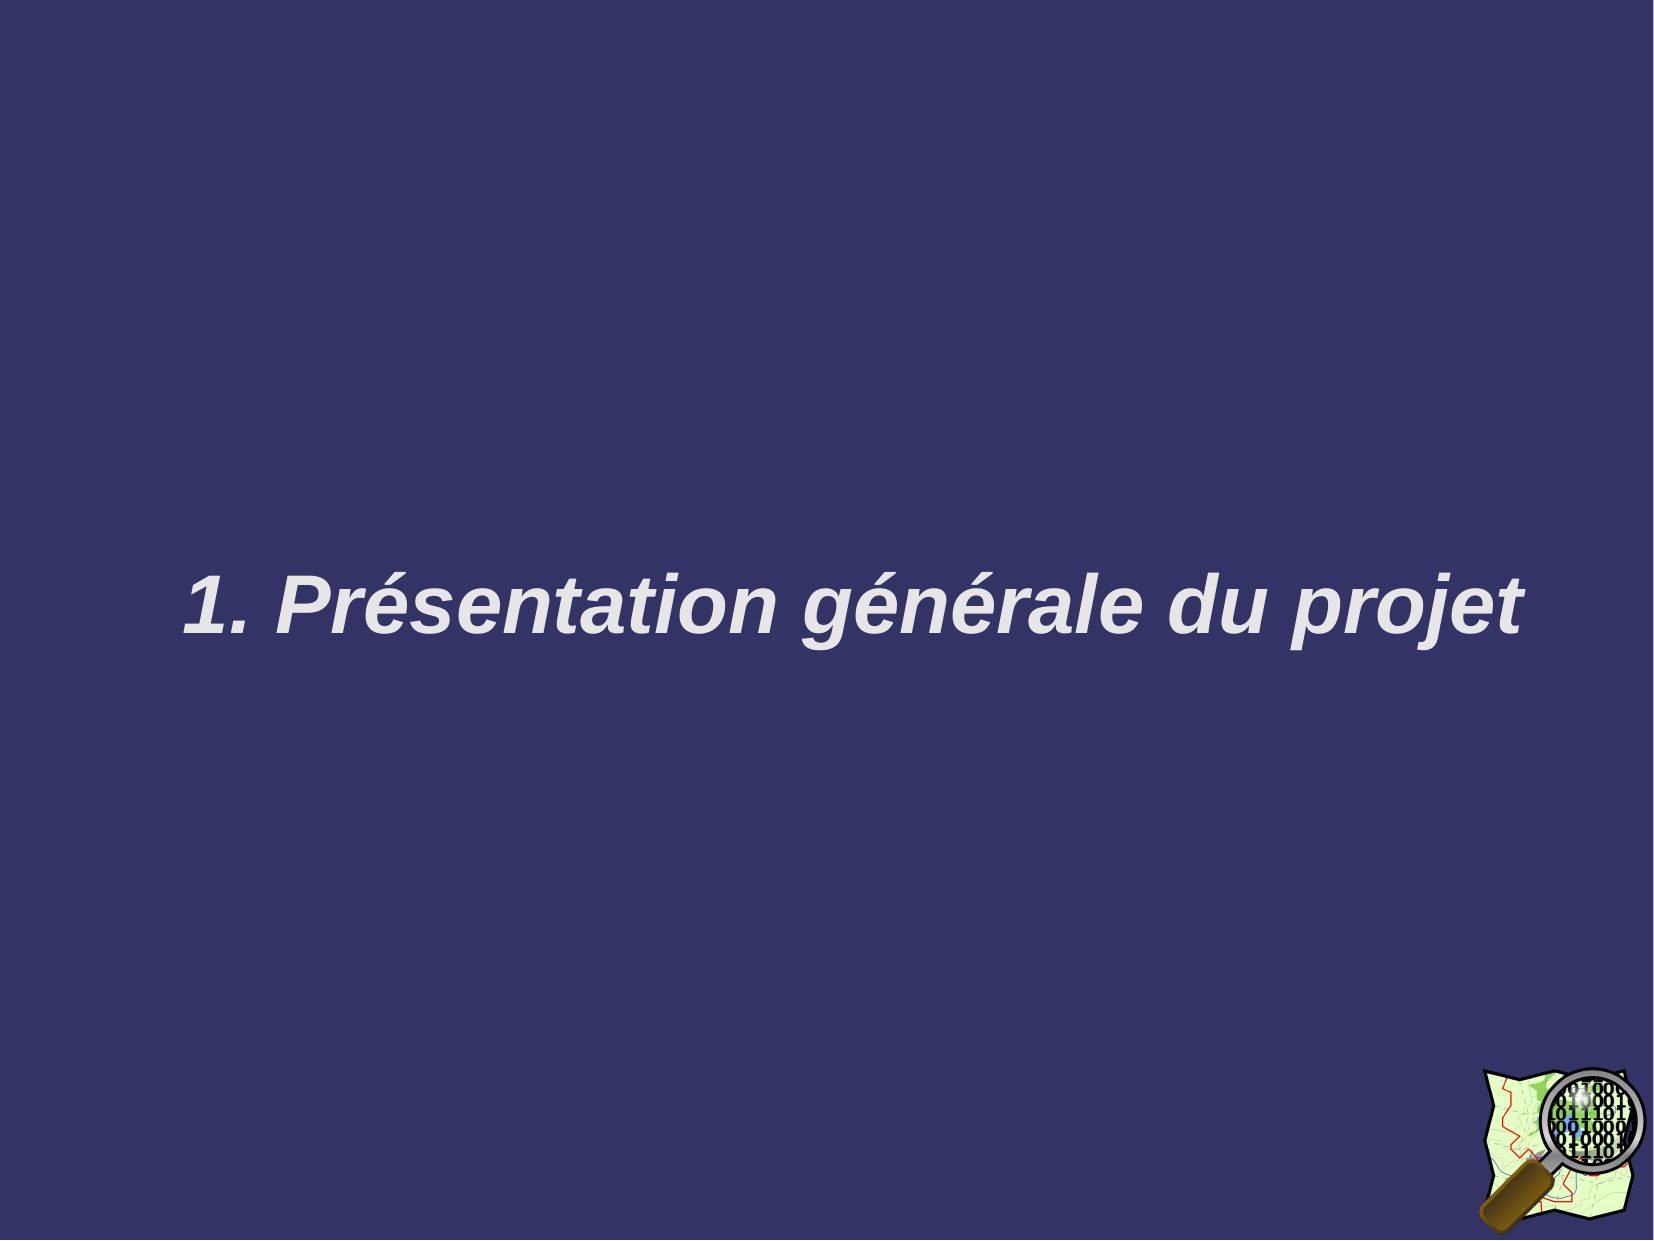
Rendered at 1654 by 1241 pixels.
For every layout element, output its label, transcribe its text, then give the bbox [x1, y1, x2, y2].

title 1. Présentation générale du projet [147, 501, 1560, 709]
picture [1476, 1062, 1650, 1236]
